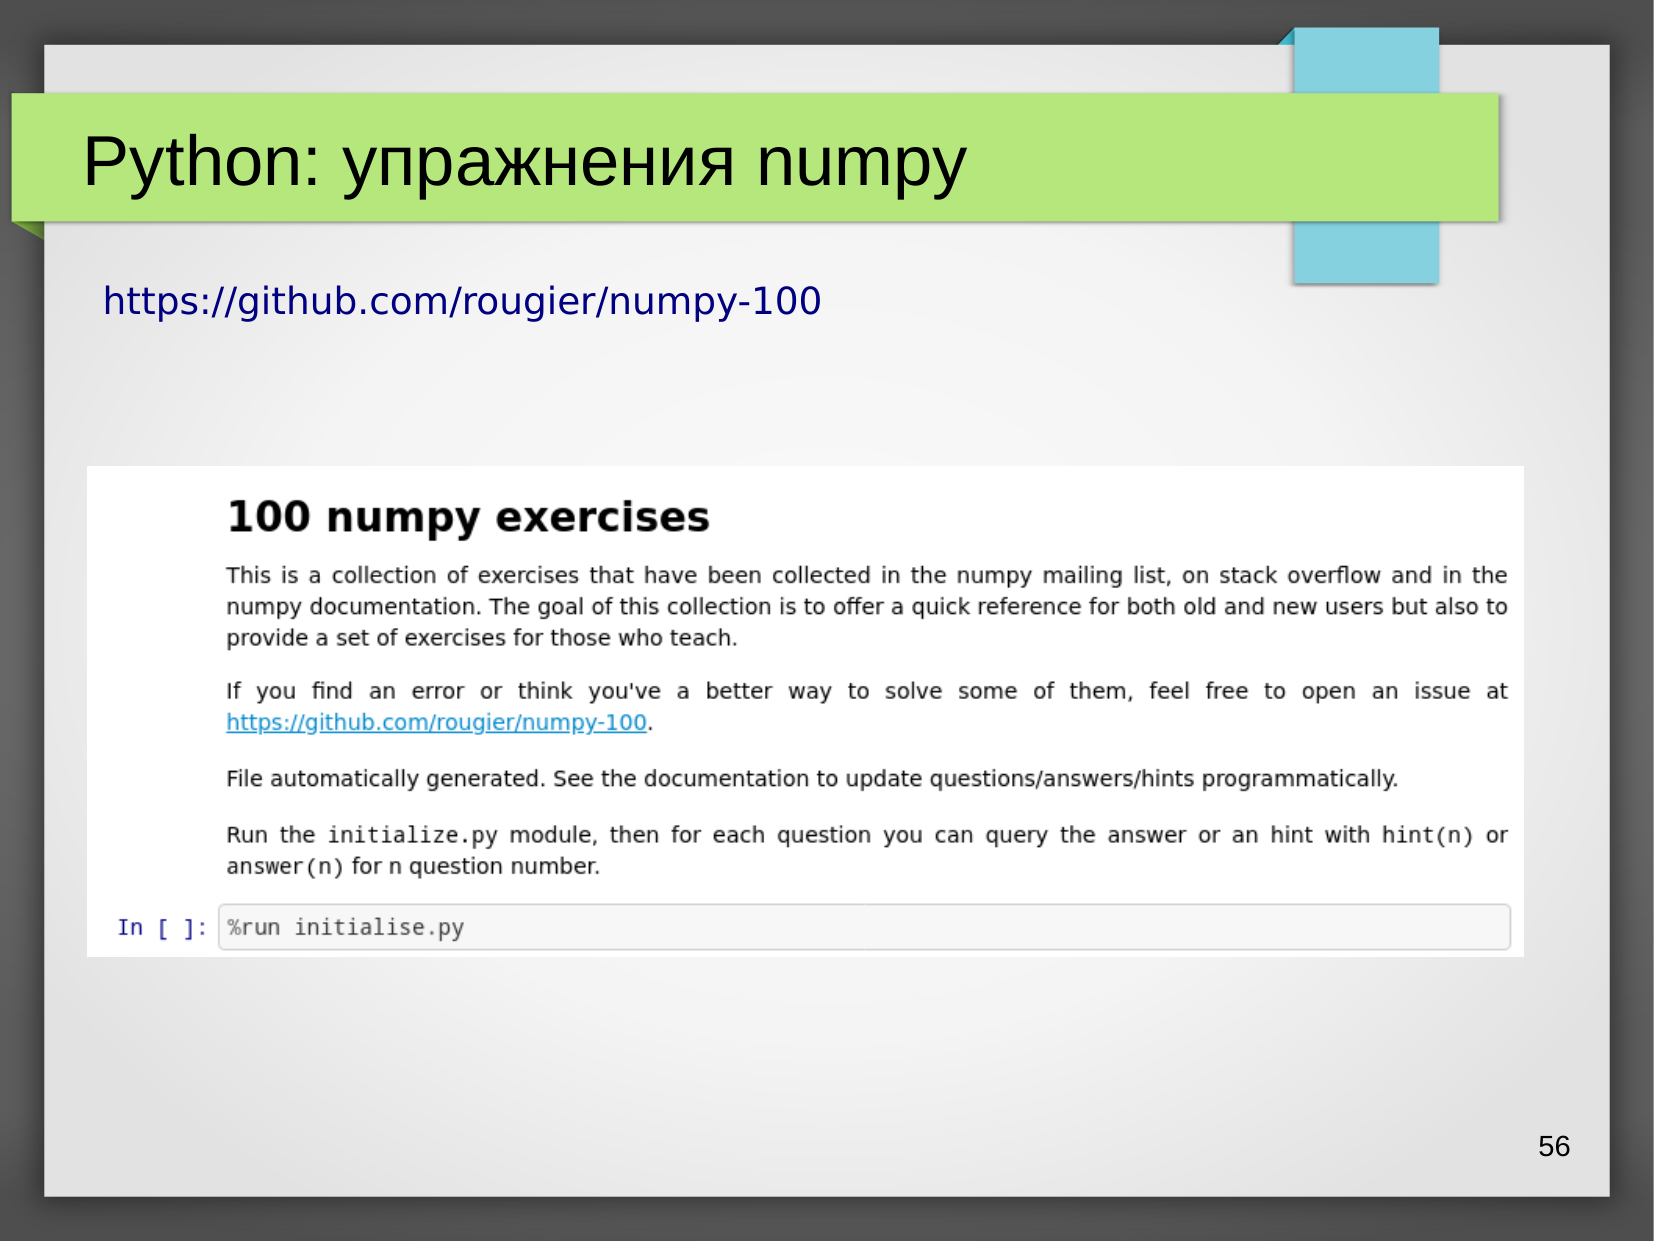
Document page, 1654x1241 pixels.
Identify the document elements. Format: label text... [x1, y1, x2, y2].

picture [0, 0, 1654, 1241]
title Python: упражнения numpy [82, 96, 1571, 225]
text_box https://github.com/rougier/numpy-100 [87, 272, 1028, 375]
